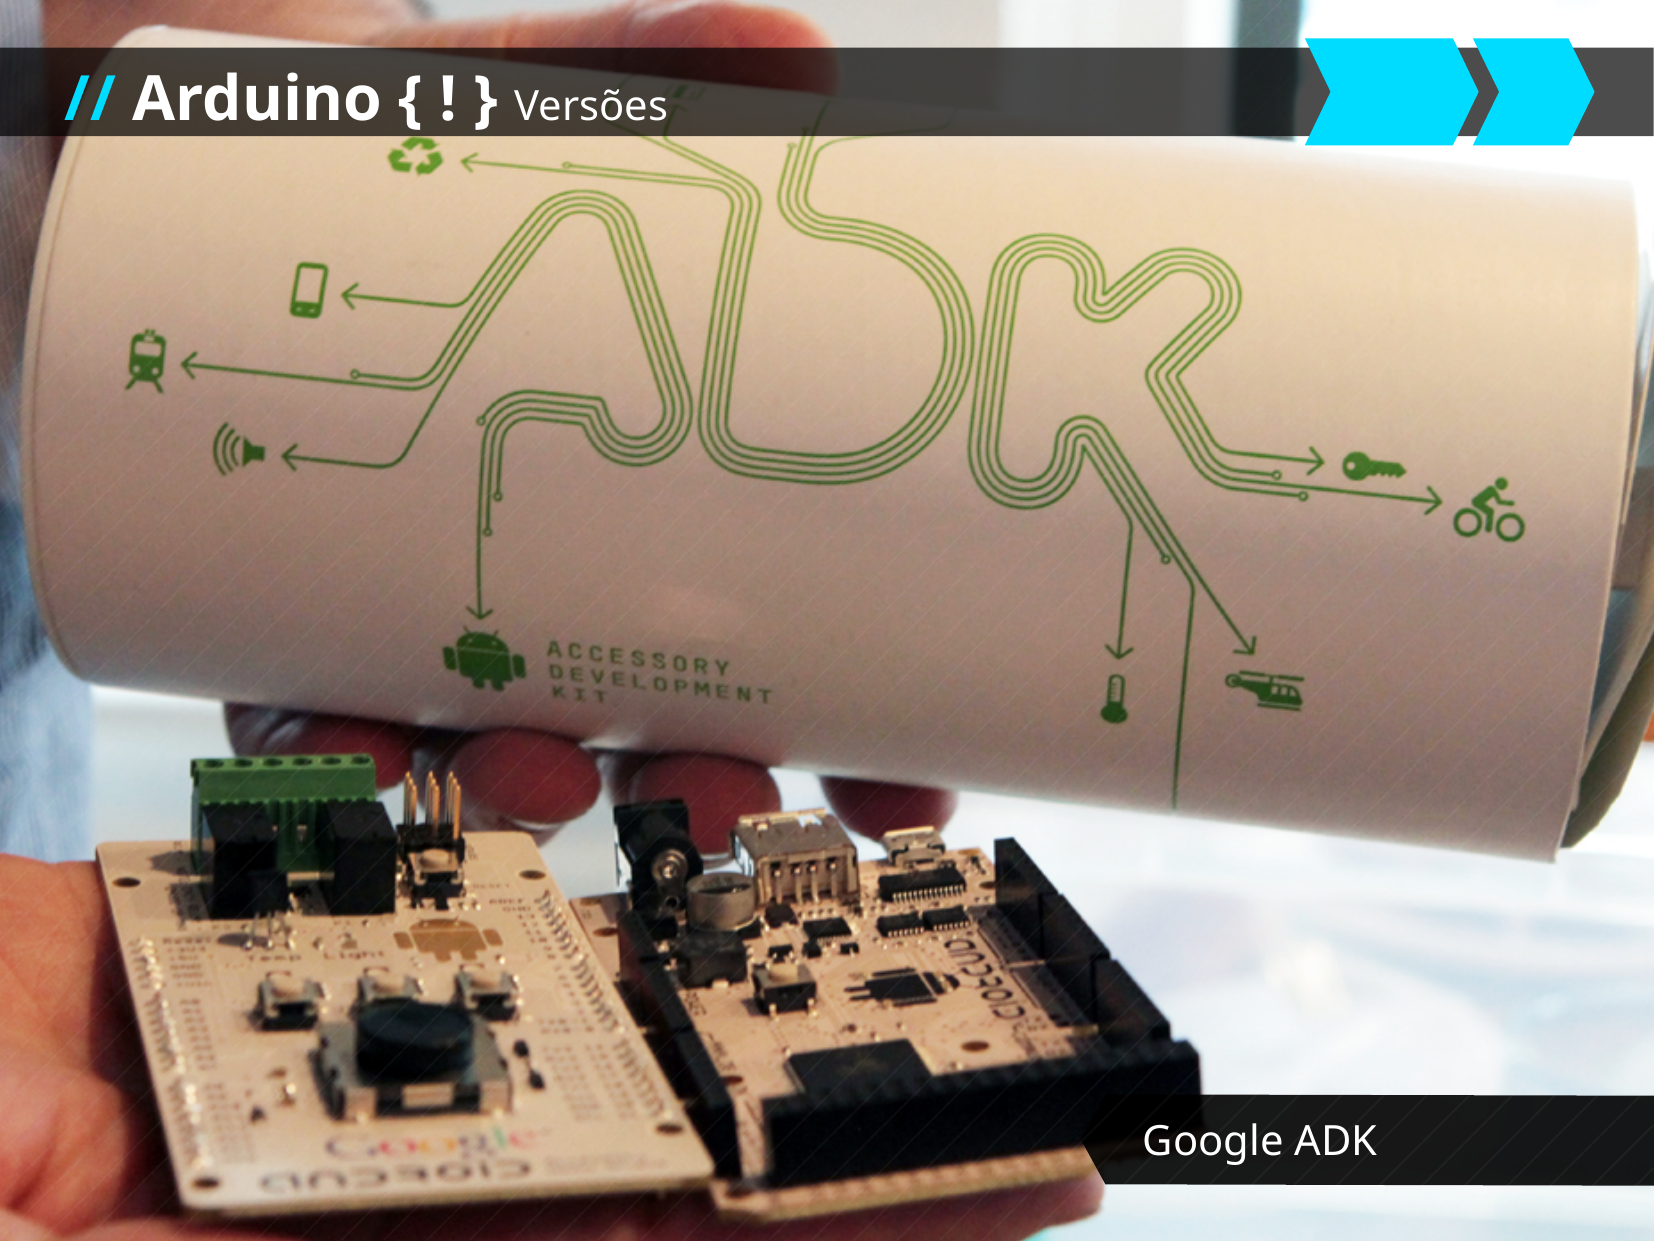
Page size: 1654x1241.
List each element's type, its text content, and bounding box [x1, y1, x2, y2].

text_box // Arduino { ! } Versões [50, 32, 700, 144]
text_box [0, 0, 1654, 1241]
